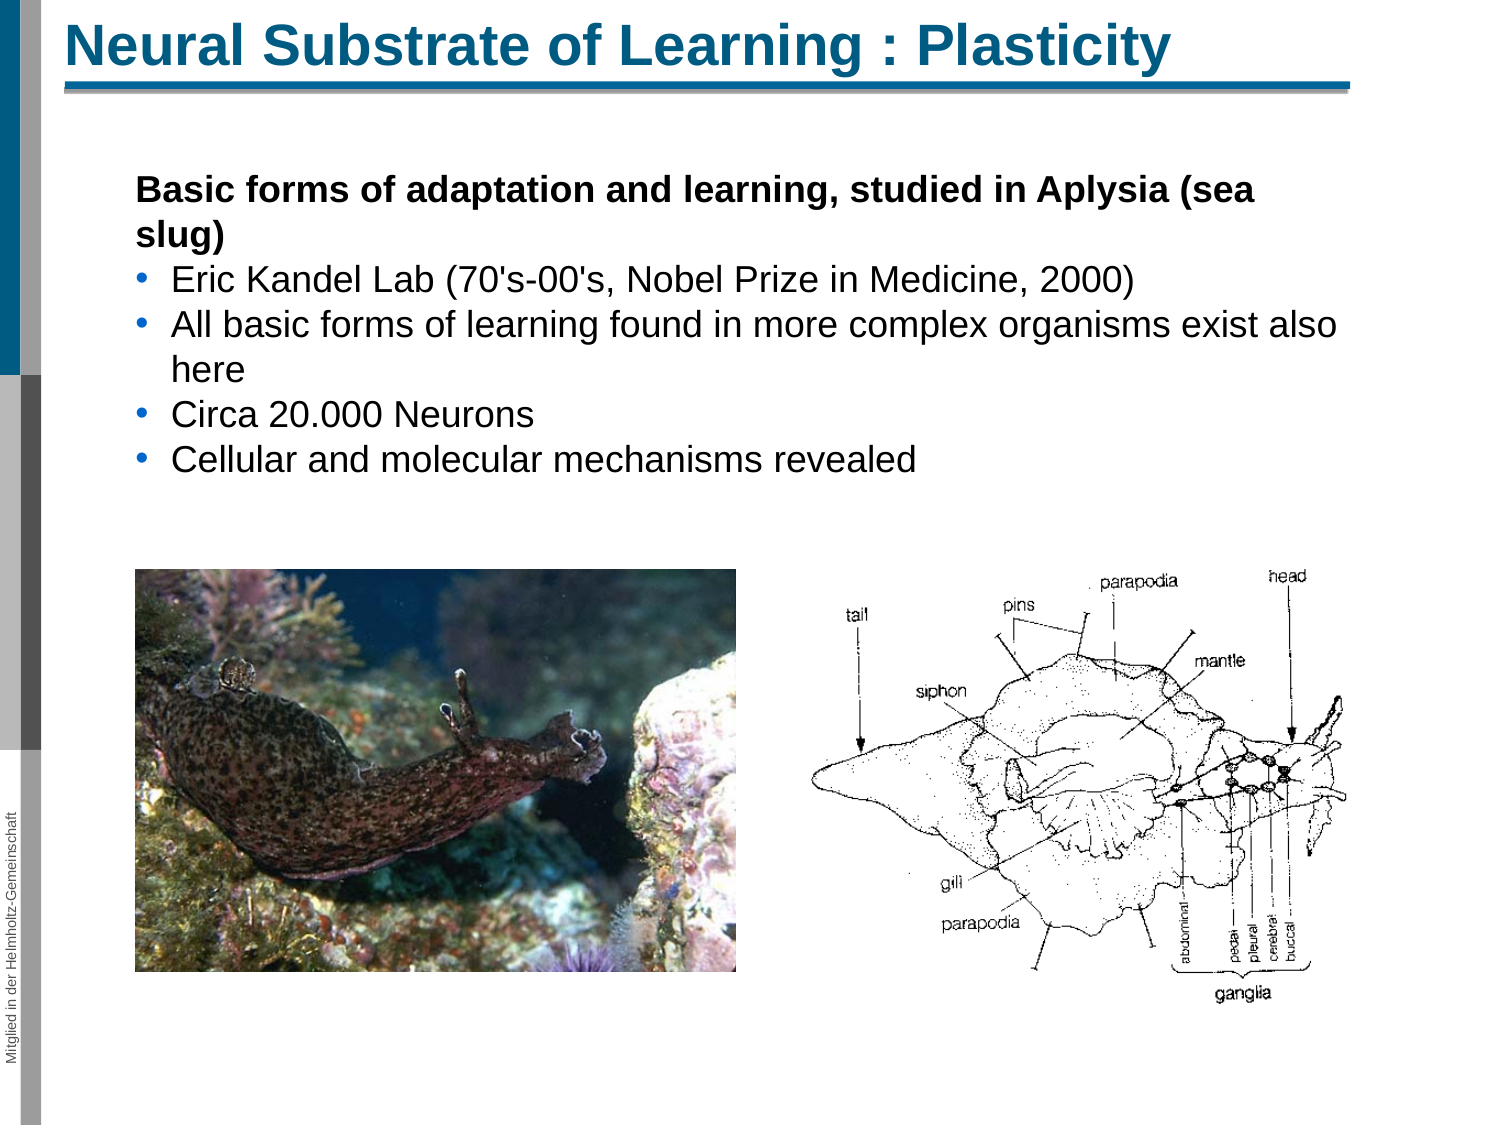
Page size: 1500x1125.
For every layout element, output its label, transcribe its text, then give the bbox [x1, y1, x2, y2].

picture [810, 569, 1355, 1006]
text_box Basic forms of adaptation and learning, studied in Aplysia (sea slug) Eric Kandel Lab (70's-00's, Nobel Prize in Medicine, 2000) All basic forms of learning found in more complex organisms exist also here Circa 20.000 Neurons Cellular and molecular mechanisms revealed [120, 158, 1361, 495]
picture [135, 569, 736, 972]
text_box Neural Substrate of Learning : Plasticity [64, 7, 1440, 102]
